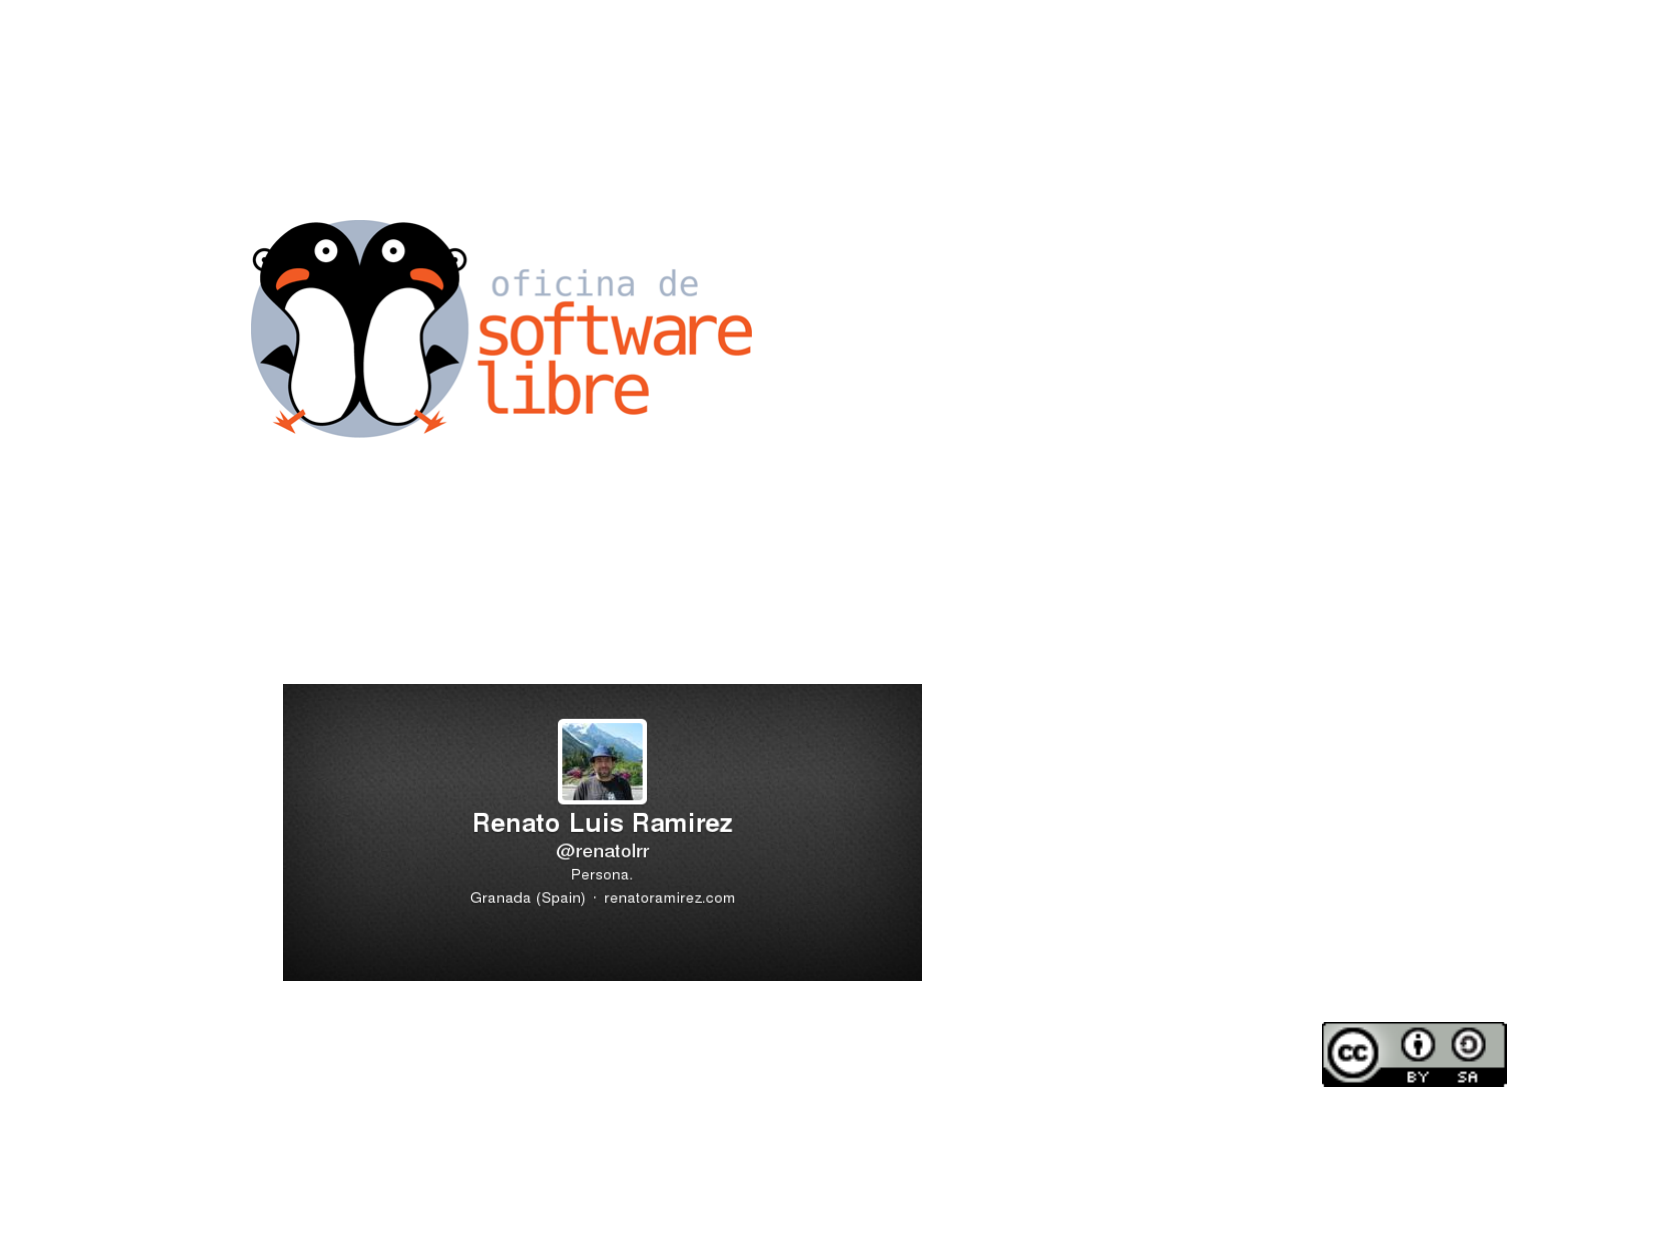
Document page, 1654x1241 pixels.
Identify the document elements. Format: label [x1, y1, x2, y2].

picture [1322, 1022, 1507, 1087]
picture [283, 684, 922, 981]
picture [236, 212, 768, 449]
